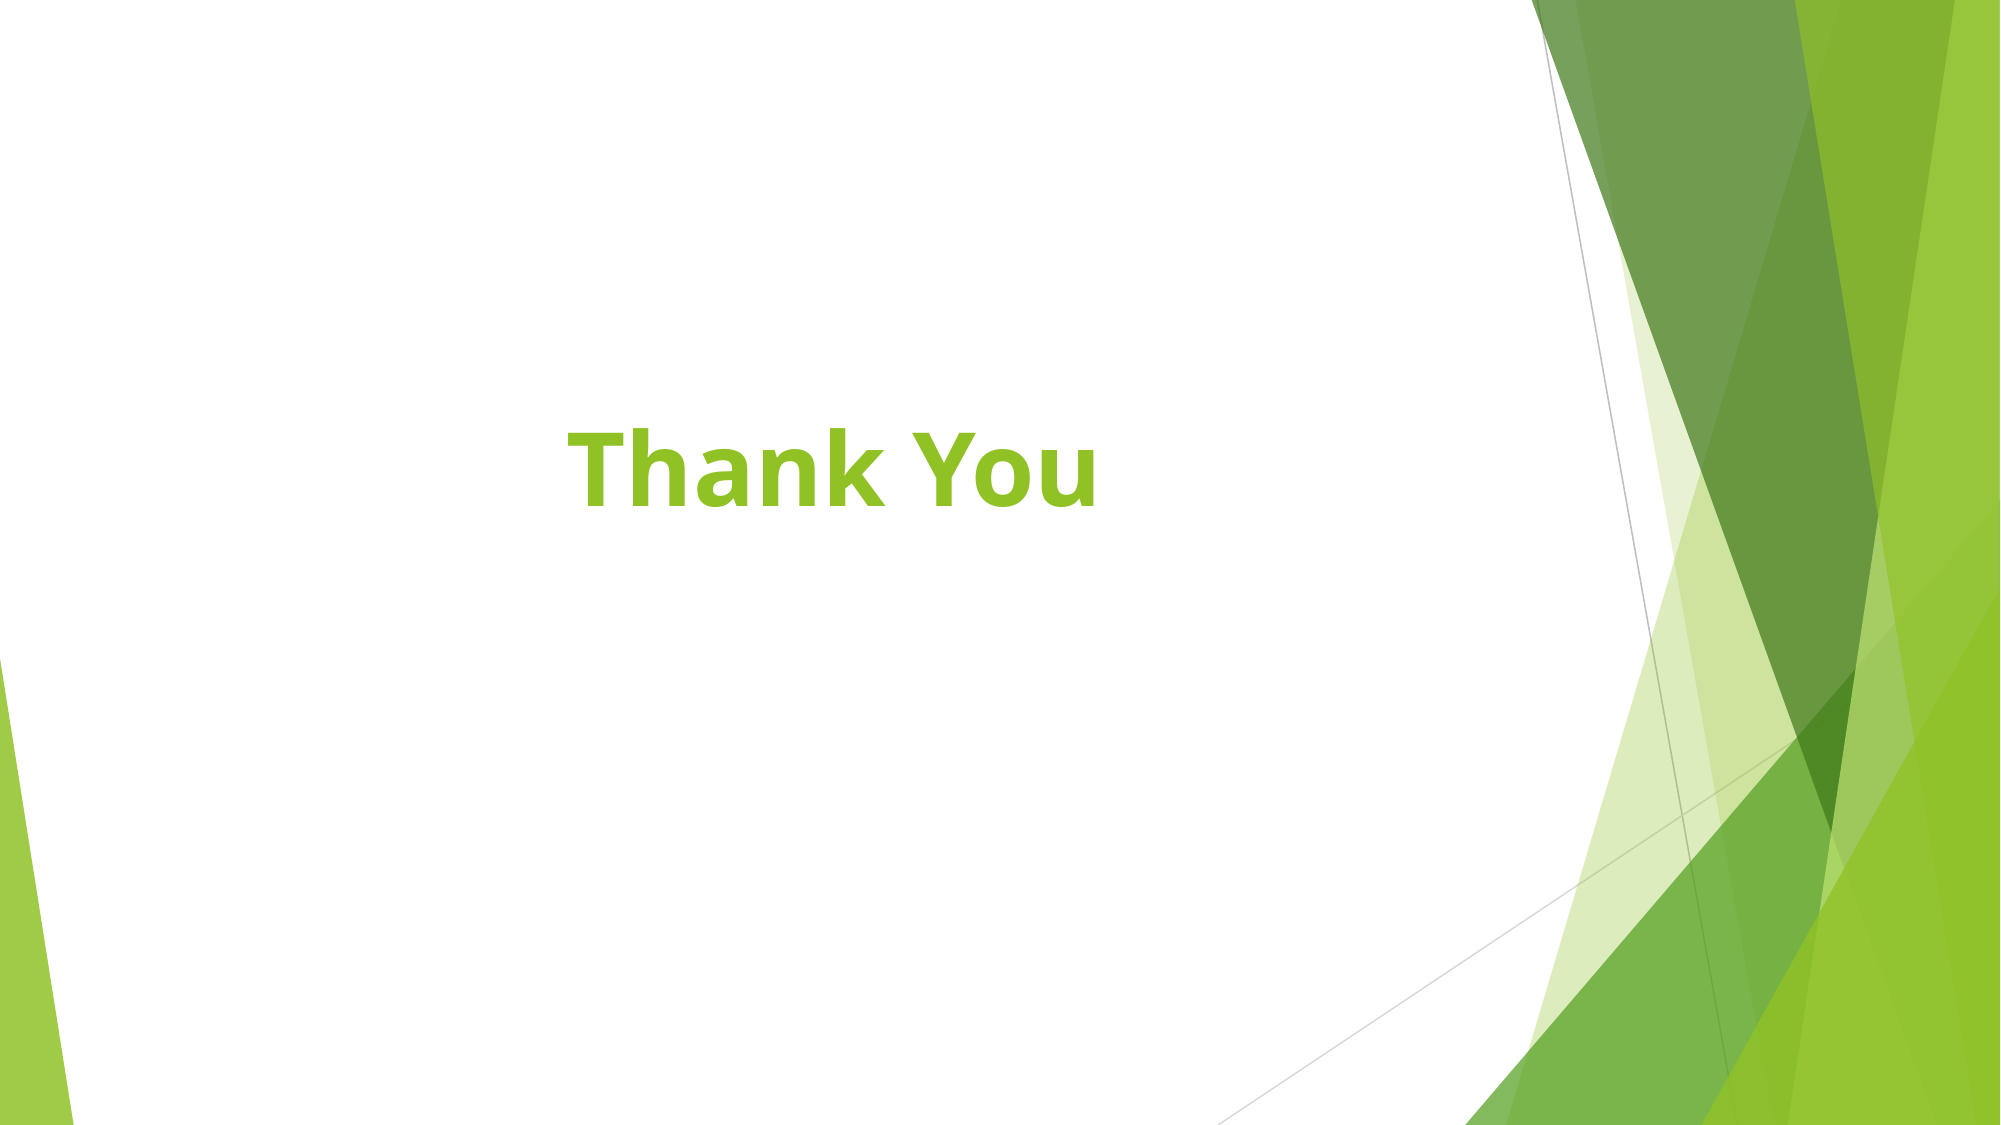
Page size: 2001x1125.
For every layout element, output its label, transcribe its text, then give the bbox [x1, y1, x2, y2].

title Thank You [551, 396, 1225, 613]
